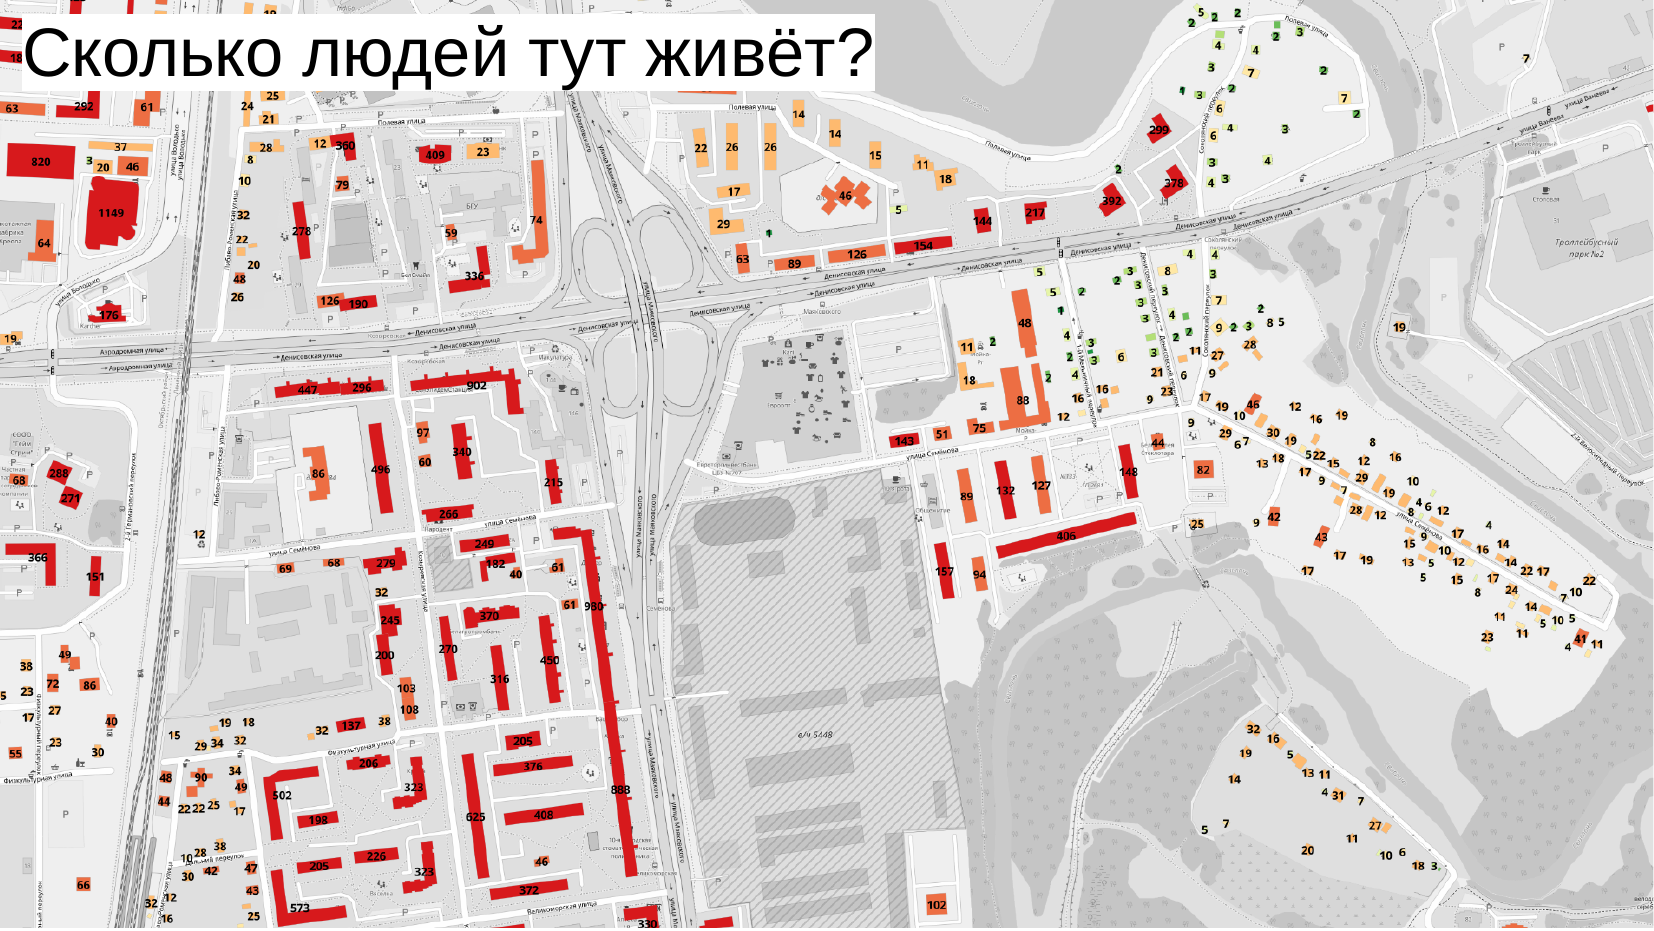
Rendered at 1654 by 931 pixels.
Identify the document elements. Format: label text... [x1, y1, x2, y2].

picture [0, 0, 1654, 928]
title Cколько людей тут живёт? [0, 0, 1193, 130]
